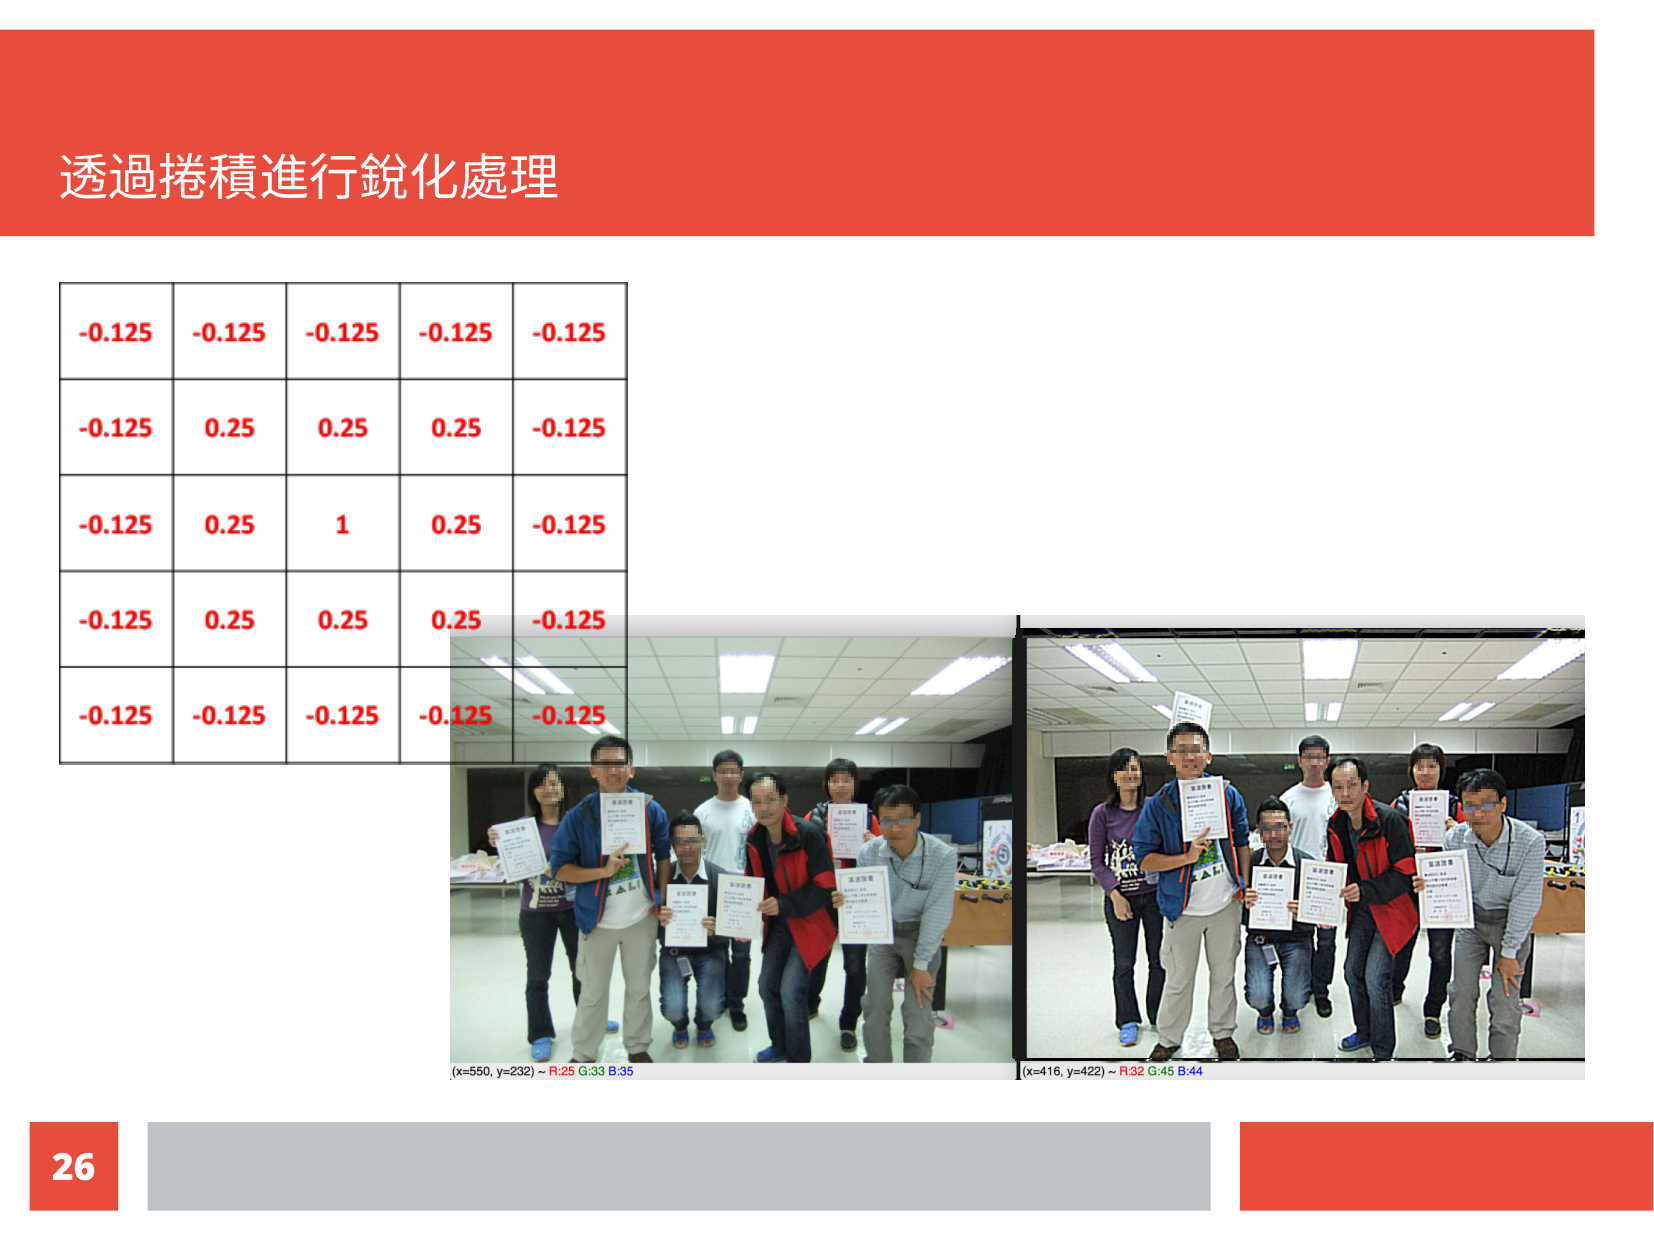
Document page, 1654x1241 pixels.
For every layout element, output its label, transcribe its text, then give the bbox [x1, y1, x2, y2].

picture [59, 282, 1585, 1081]
title 透過捲積進行銳化處理 [59, 59, 1595, 207]
